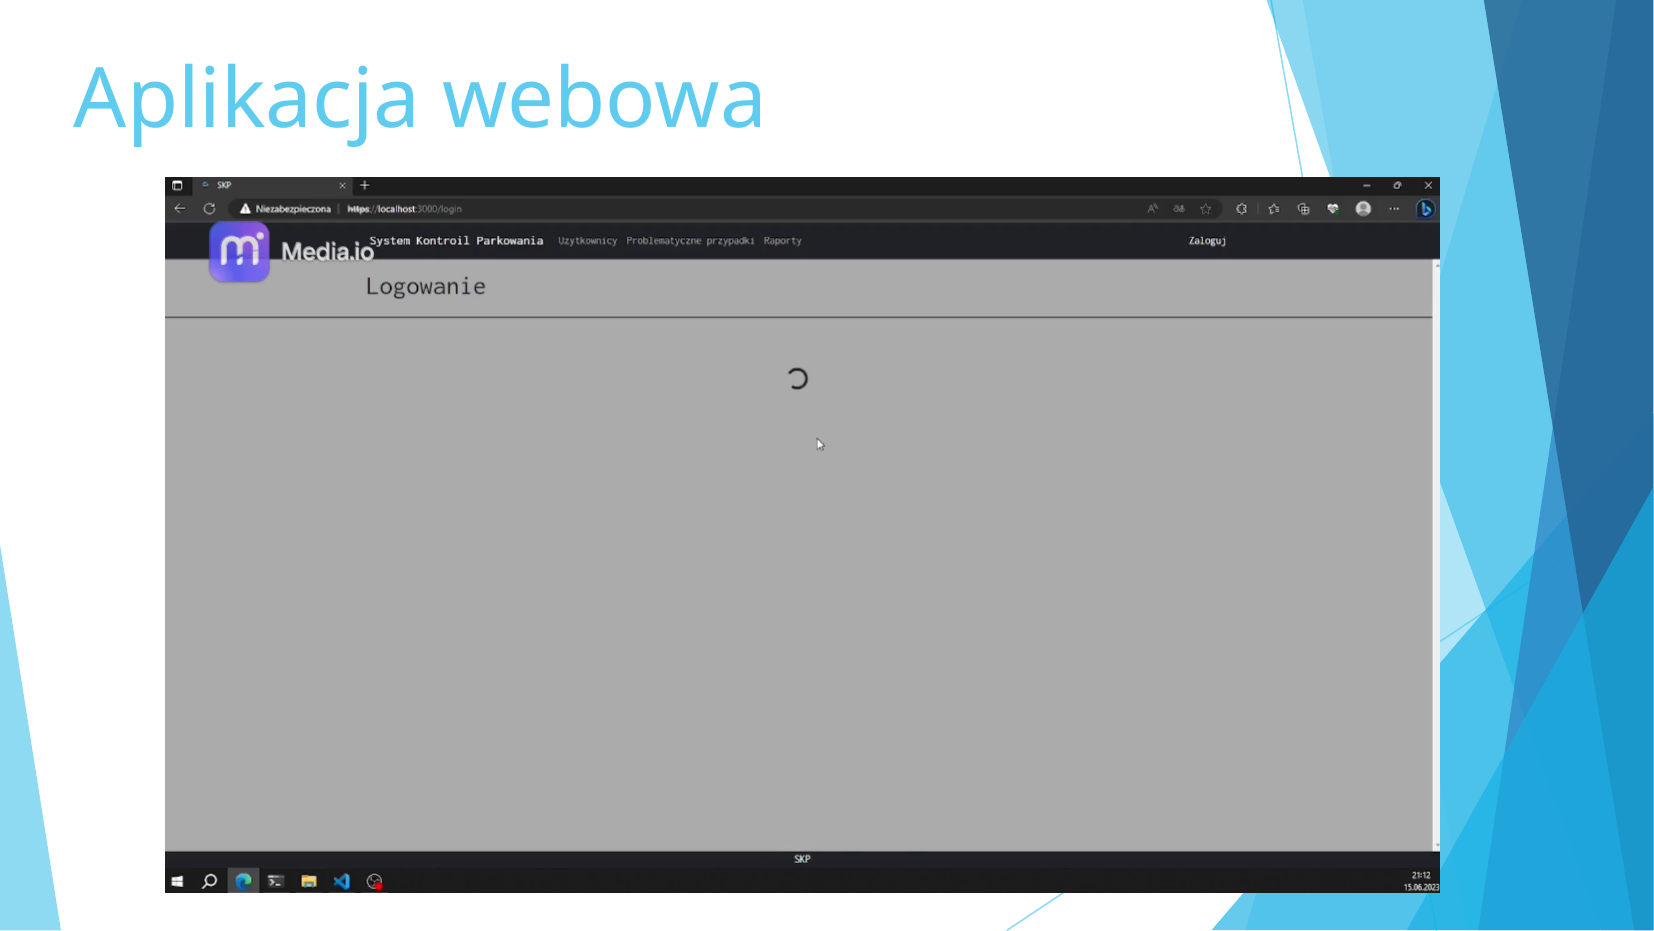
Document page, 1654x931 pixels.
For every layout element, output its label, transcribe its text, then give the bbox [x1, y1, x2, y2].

text_box [165, 176, 1441, 894]
title Aplikacja webowa [0, 36, 1489, 193]
